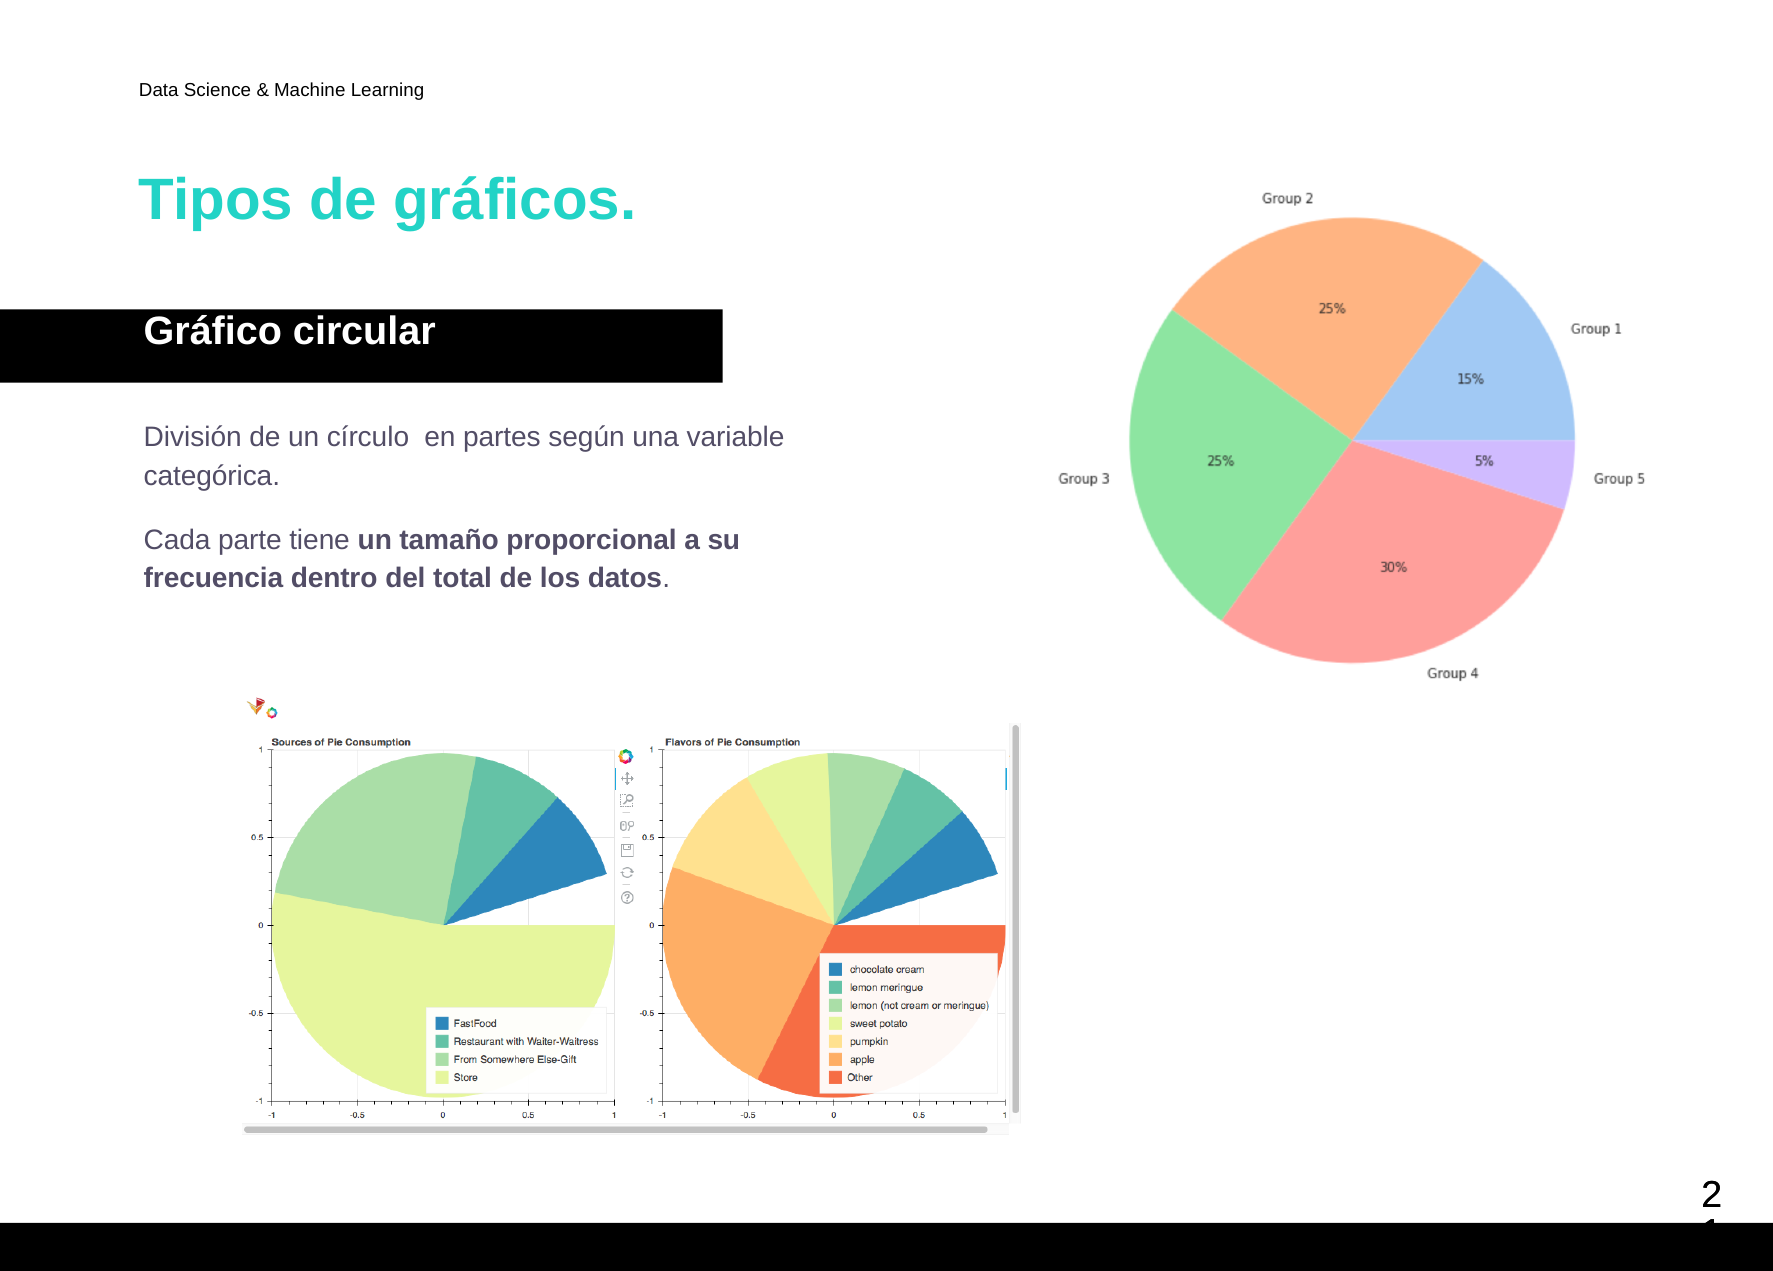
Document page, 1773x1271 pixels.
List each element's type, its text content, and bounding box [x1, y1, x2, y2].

text_box 1 [1686, 1162, 1756, 1223]
list Data Science & Machine Learning [123, 70, 1562, 116]
picture [229, 691, 1038, 1145]
text_box [0, 309, 723, 383]
picture [1050, 178, 1654, 692]
list División de un círculo en partes según una variable categórica. Cada parte tiene un tamaño proporcional a su frecuencia dentro del total de los datos. [128, 406, 832, 1037]
title Tipos de gráficos. [123, 147, 1562, 248]
list Gráfico circular [128, 289, 792, 350]
